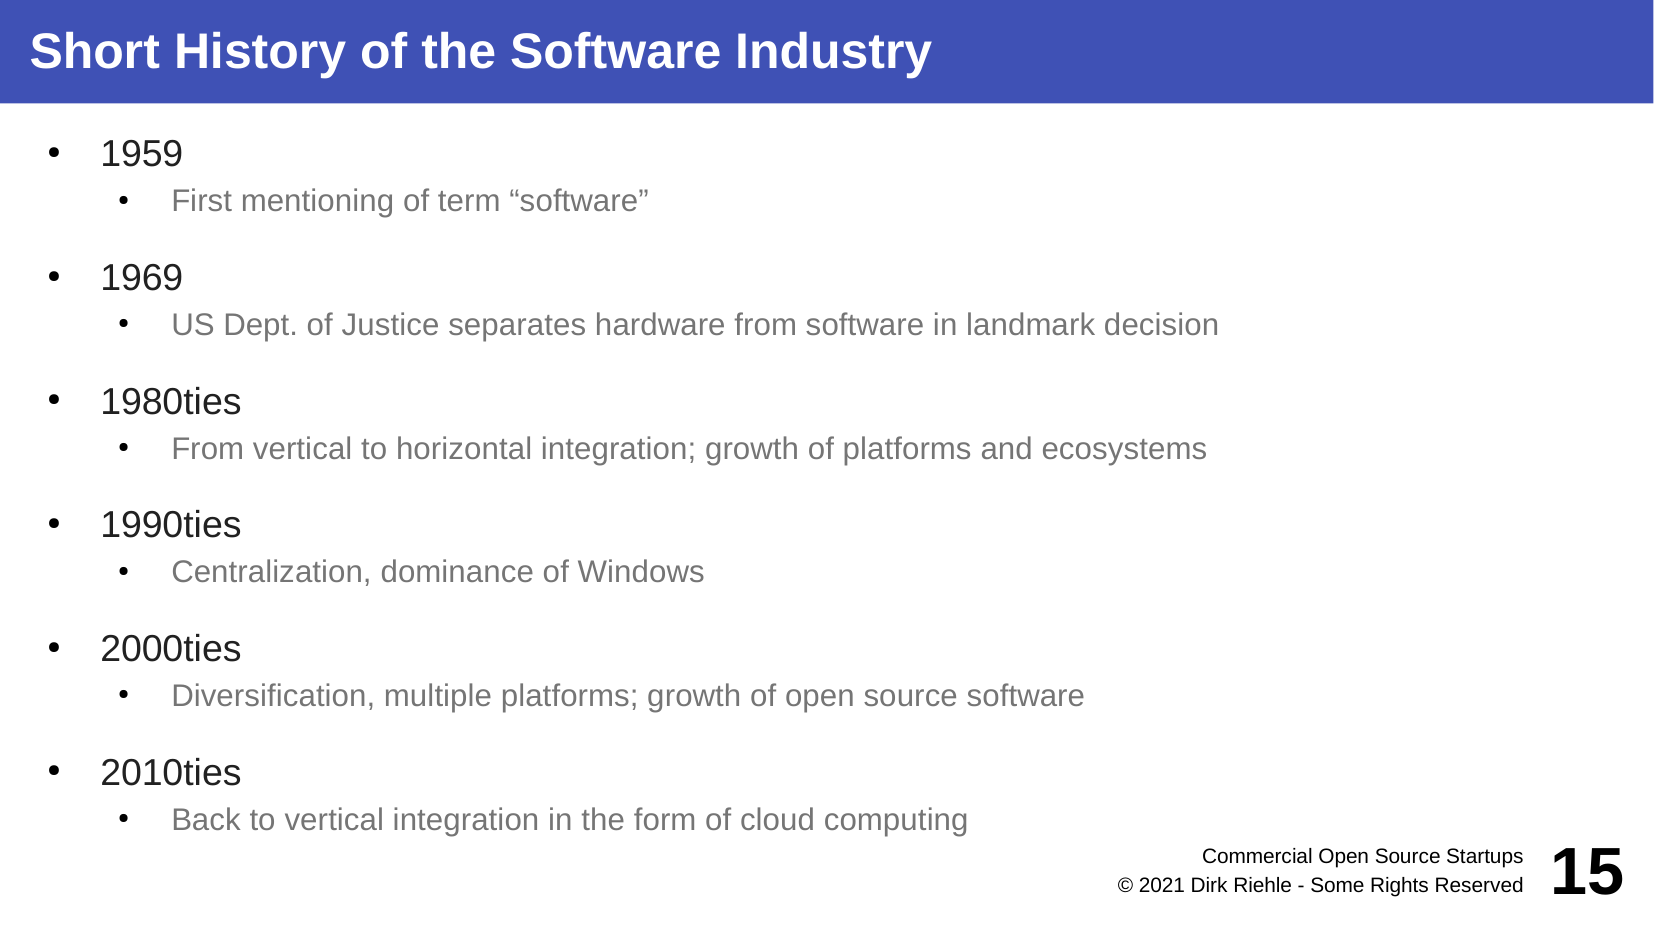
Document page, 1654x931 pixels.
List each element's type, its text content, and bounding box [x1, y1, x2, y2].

title Short History of the Software Industry [0, 0, 1654, 104]
list 1959 First mentioning of term “software” 1969 US Dept. of Justice separates hardware from software in landmark decision 1980ties From vertical to horizontal integration; growth of platforms and ecosystems 1990ties Centralization, dominance of Windows 2000ties Diversification, multiple platforms; growth of open source software 2010ties Back to vertical integration in the form of cloud computing [29, 132, 1625, 813]
